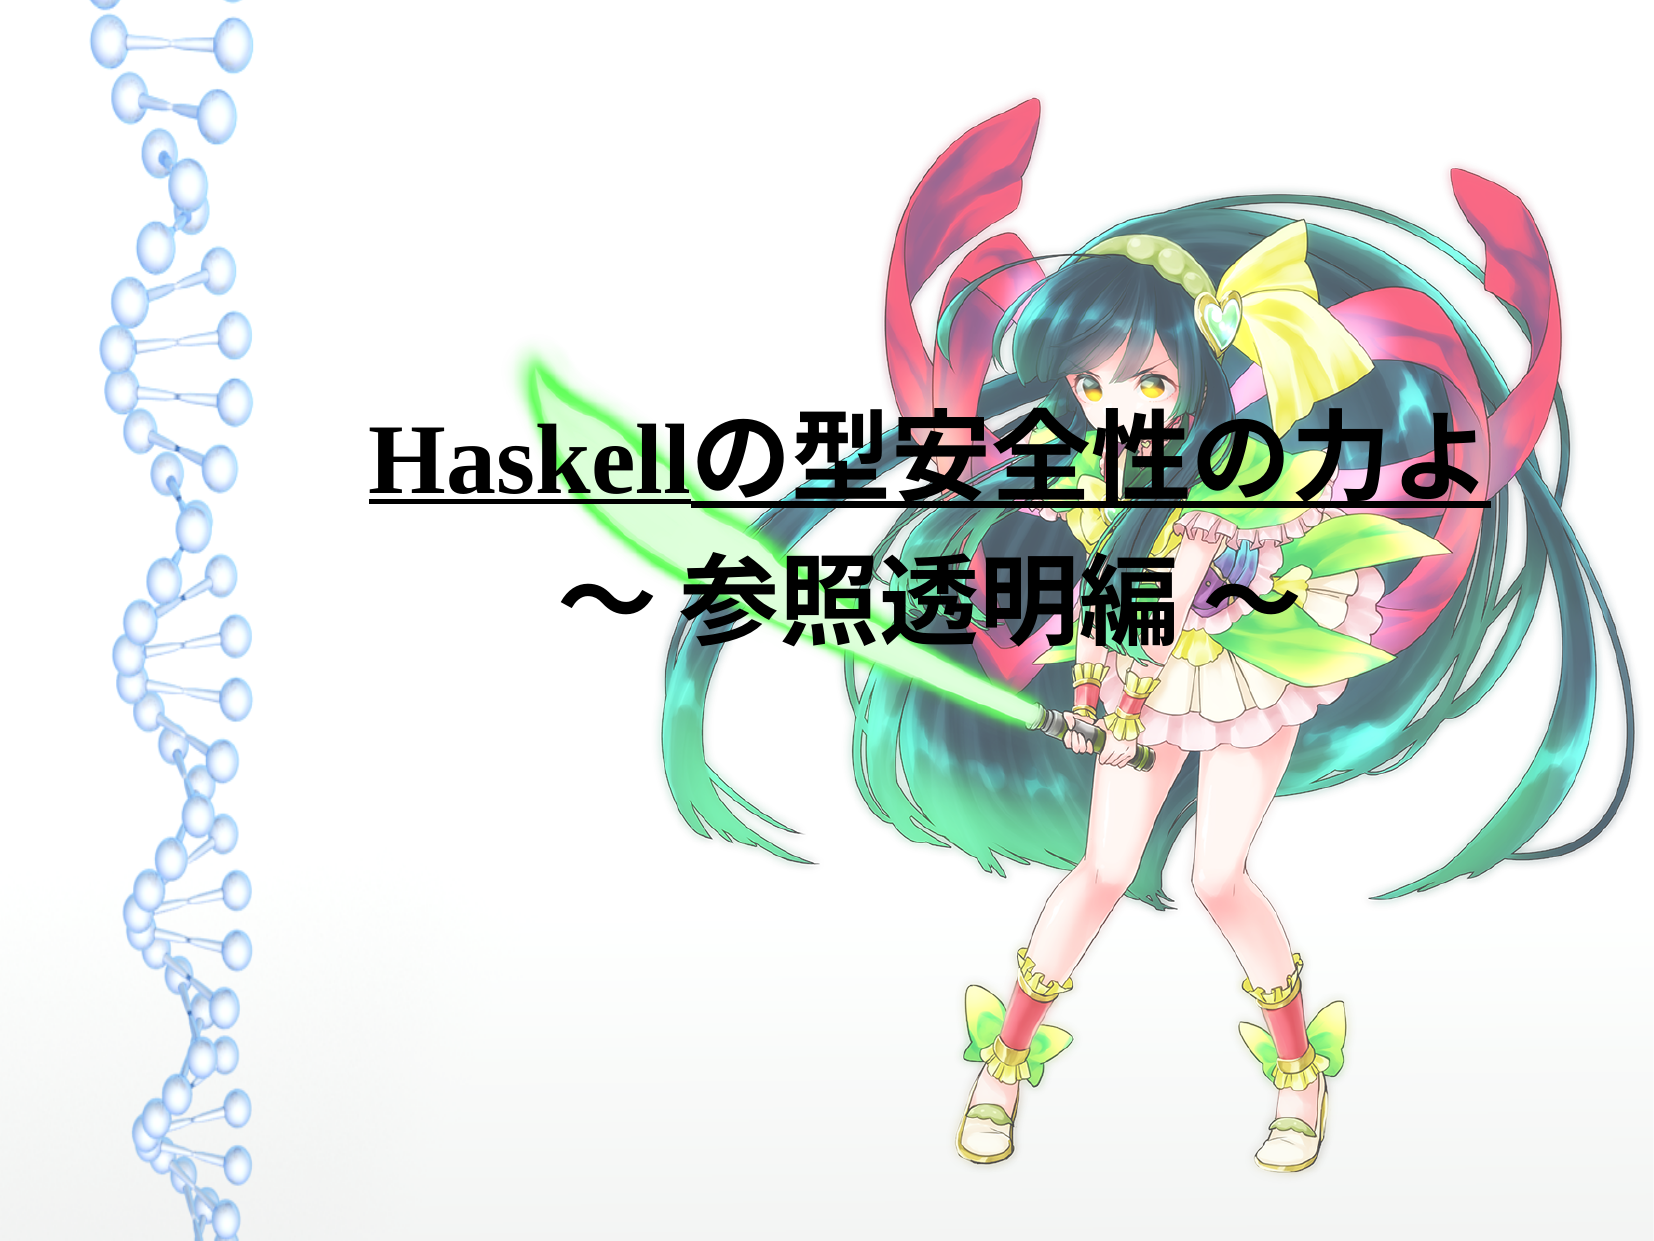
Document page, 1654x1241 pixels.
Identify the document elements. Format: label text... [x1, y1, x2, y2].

picture [0, 0, 1654, 1241]
subtitle Haskellの型安全性の力よ 〜 参照透明編 〜 [265, 47, 1595, 997]
